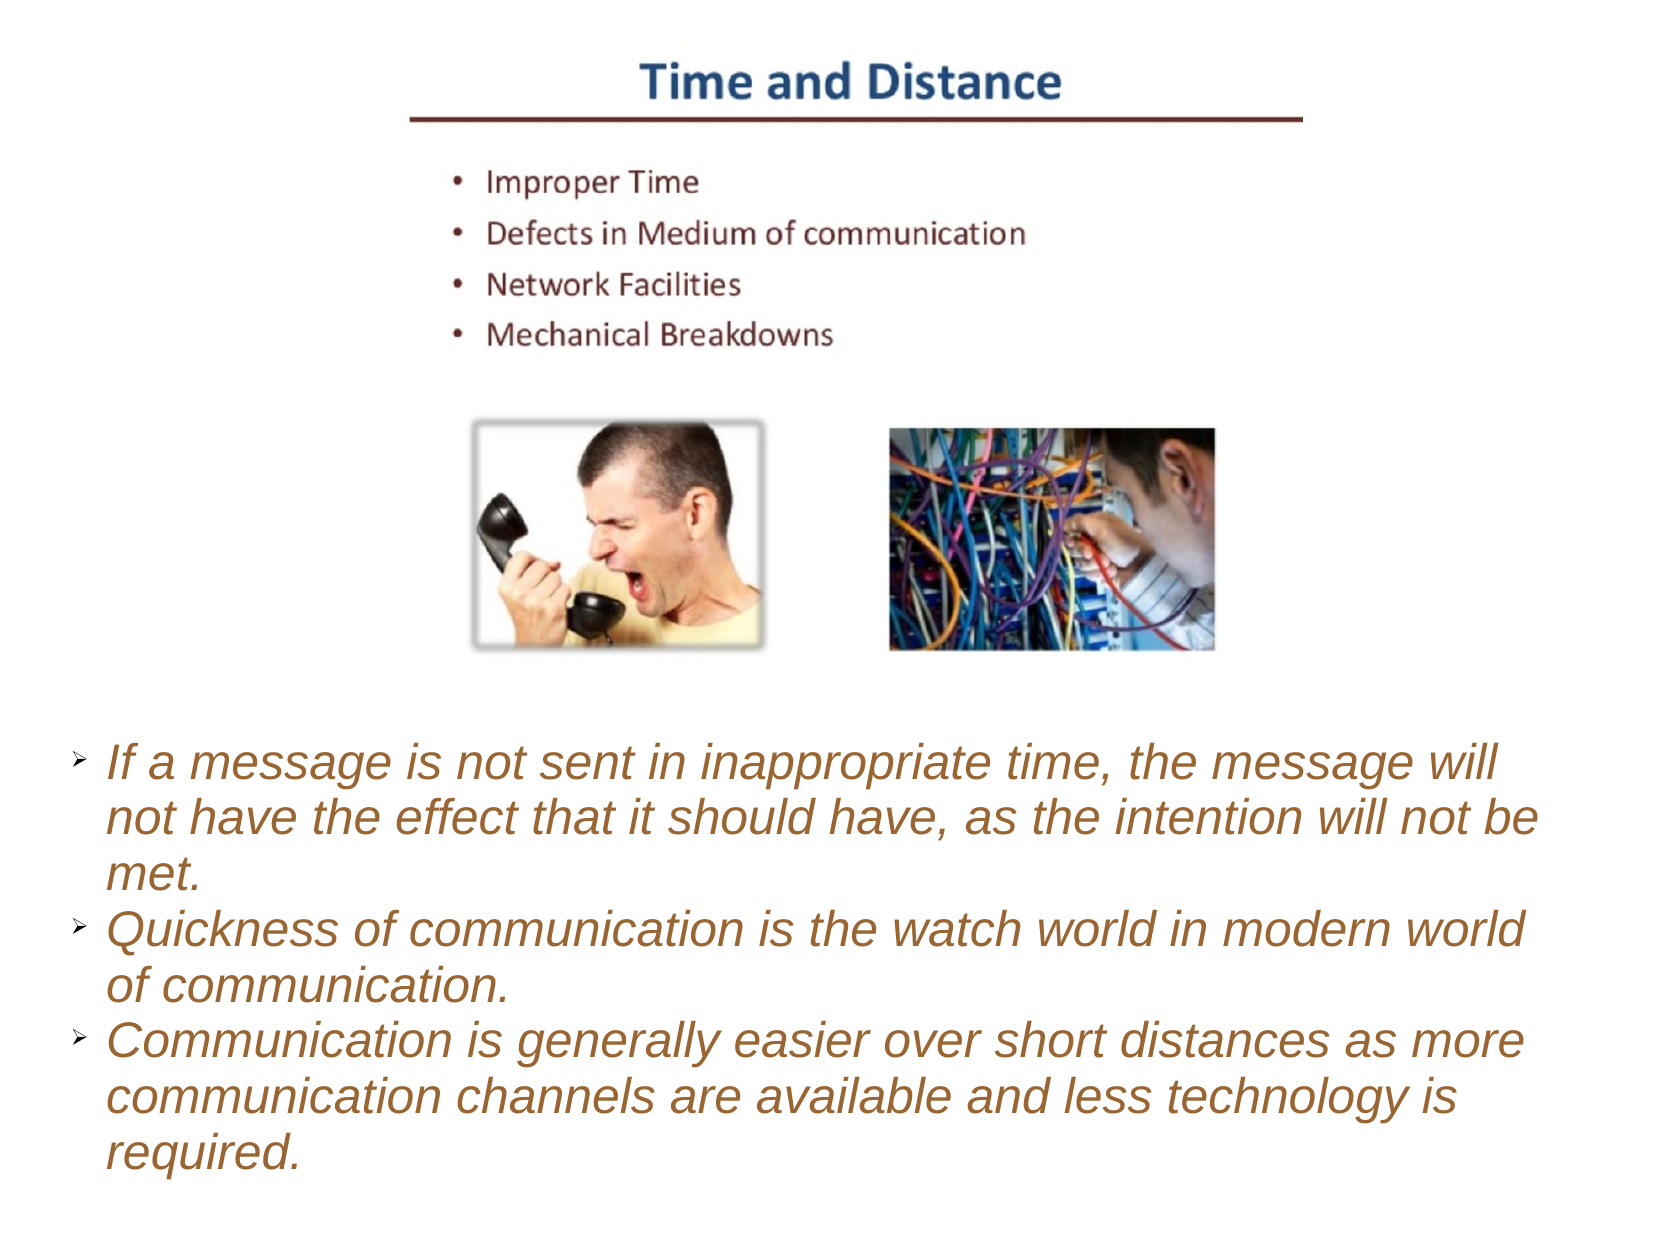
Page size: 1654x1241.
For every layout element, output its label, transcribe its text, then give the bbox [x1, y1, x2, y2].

picture [409, 0, 1303, 674]
subtitle If a message is not sent in inappropriate time, the message will not have the effect that it should have, as the intention will not be met. Quickness of communication is the watch world in modern world of communication. Communication is generally easier over short distances as more communication channels are available and less technology is required. [70, 696, 1559, 1241]
